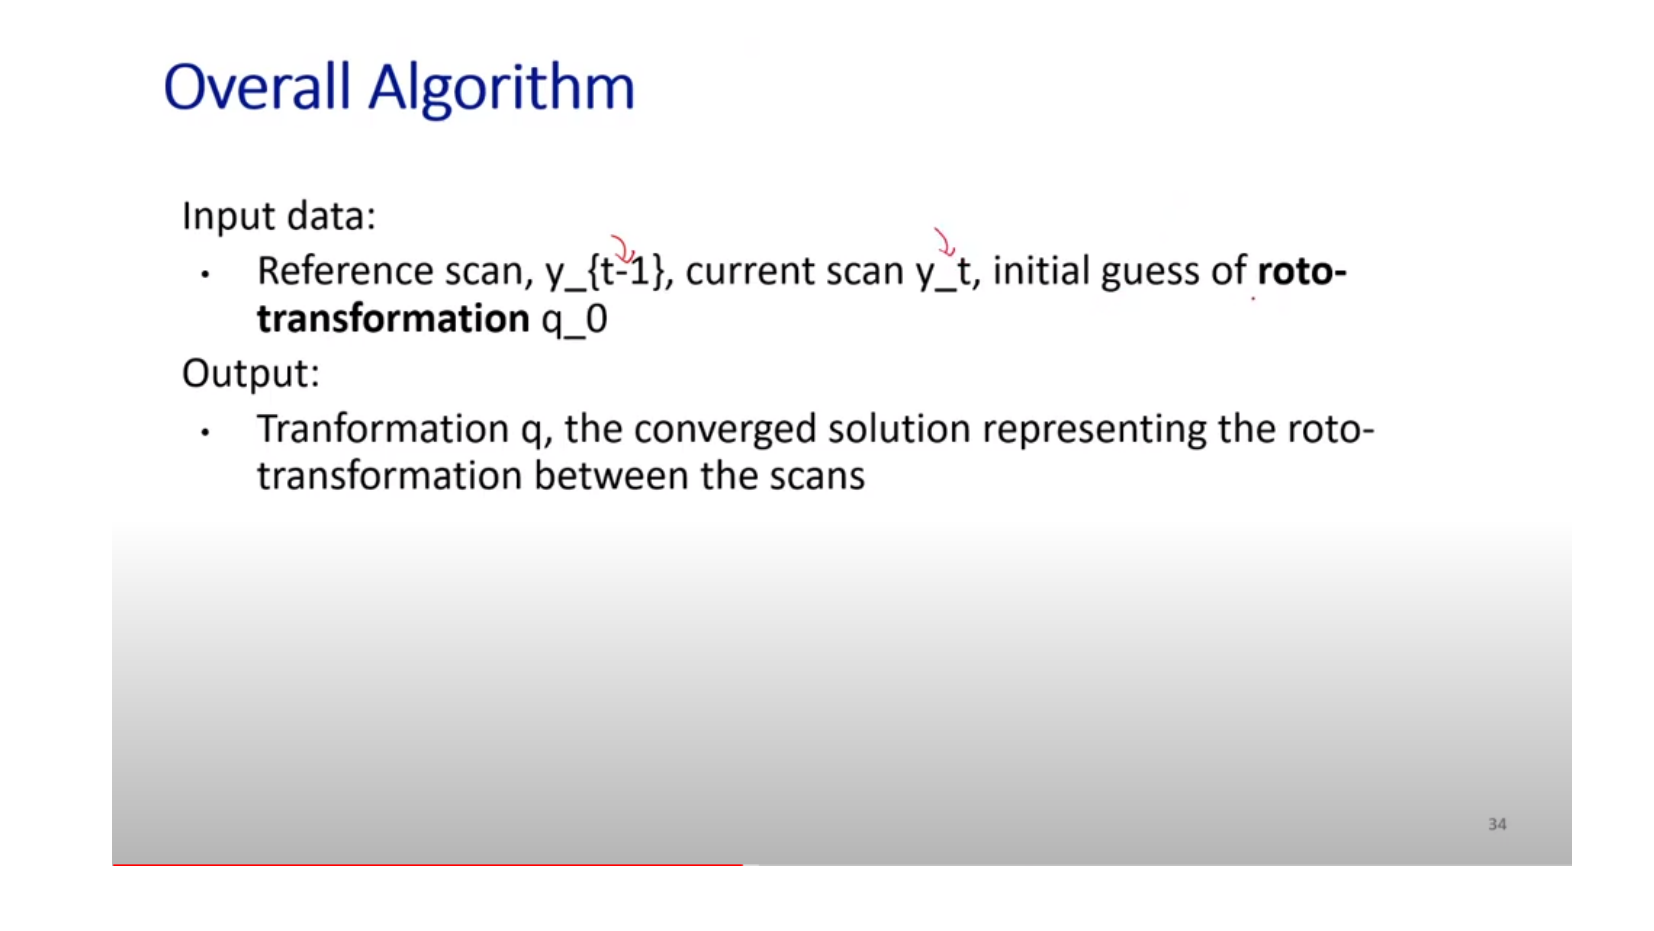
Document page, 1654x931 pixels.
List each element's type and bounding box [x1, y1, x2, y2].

picture [112, 37, 1572, 866]
